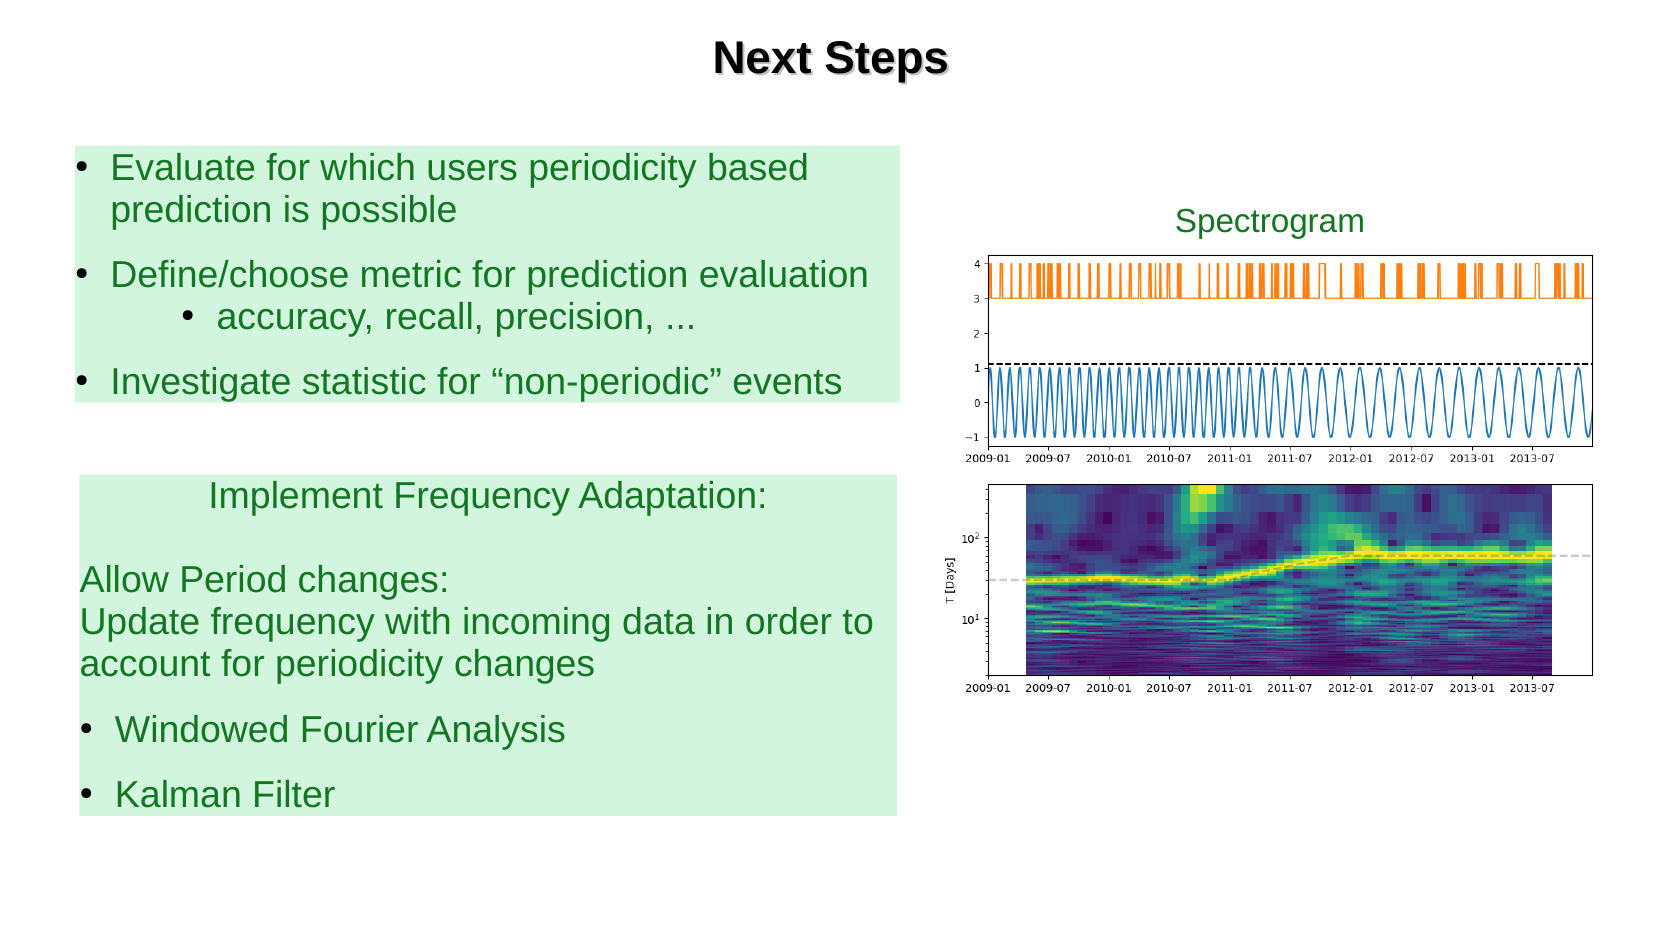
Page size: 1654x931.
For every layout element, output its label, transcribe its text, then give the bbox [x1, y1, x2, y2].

picture [945, 189, 1635, 736]
text_box Spectrogram [1159, 195, 1385, 247]
text_box Evaluate for which users periodicity based prediction is possible Define/choose metric for prediction evaluation accuracy, recall, precision, ... Investigate statistic for “non-periodic” events [75, 146, 901, 403]
text_box Implement Frequency Adaptation: Allow Period changes: Update frequency with incoming data in order to account for periodicity changes Windowed Fourier Analysis Kalman Filter [79, 474, 897, 816]
text_box Next Steps [20, 24, 1641, 91]
